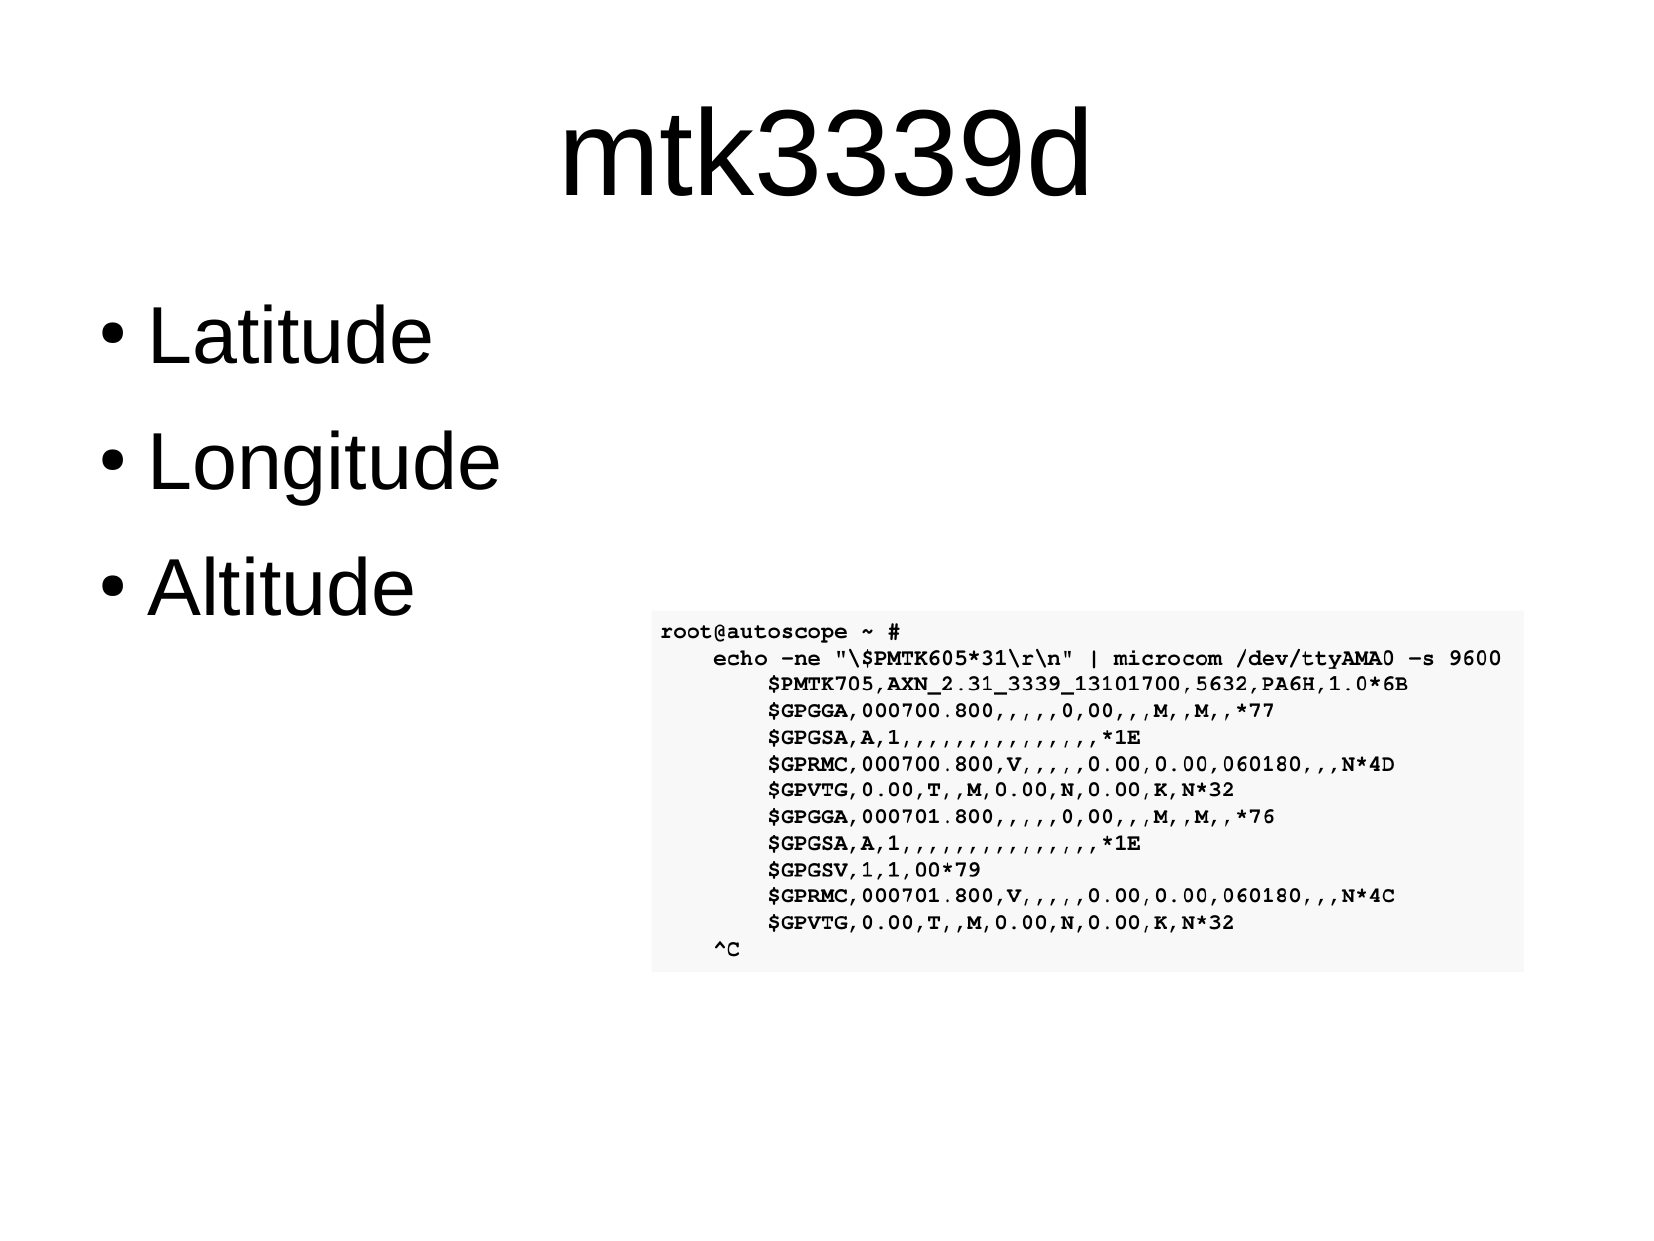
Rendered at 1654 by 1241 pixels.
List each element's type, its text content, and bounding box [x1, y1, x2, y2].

picture [649, 606, 1524, 981]
title mtk3339d [82, 49, 1571, 257]
list Latitude Longitude Altitude [82, 290, 1571, 634]
